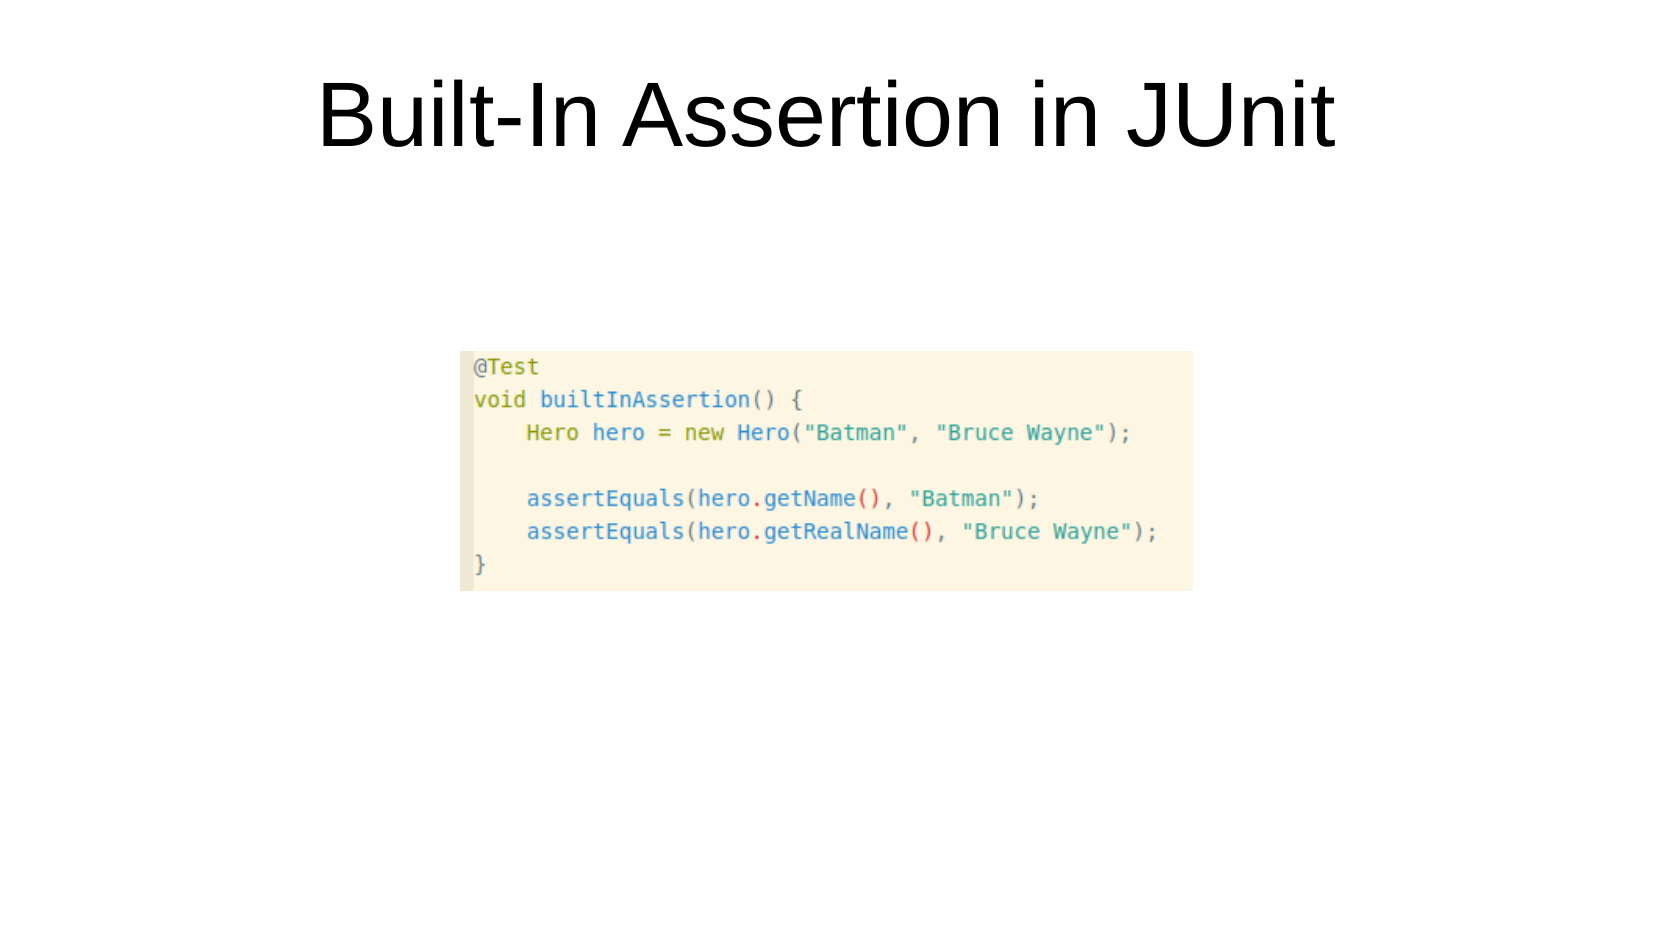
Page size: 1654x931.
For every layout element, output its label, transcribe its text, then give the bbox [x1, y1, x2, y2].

picture [460, 351, 1193, 591]
title Built-In Assertion in JUnit [82, 37, 1571, 193]
